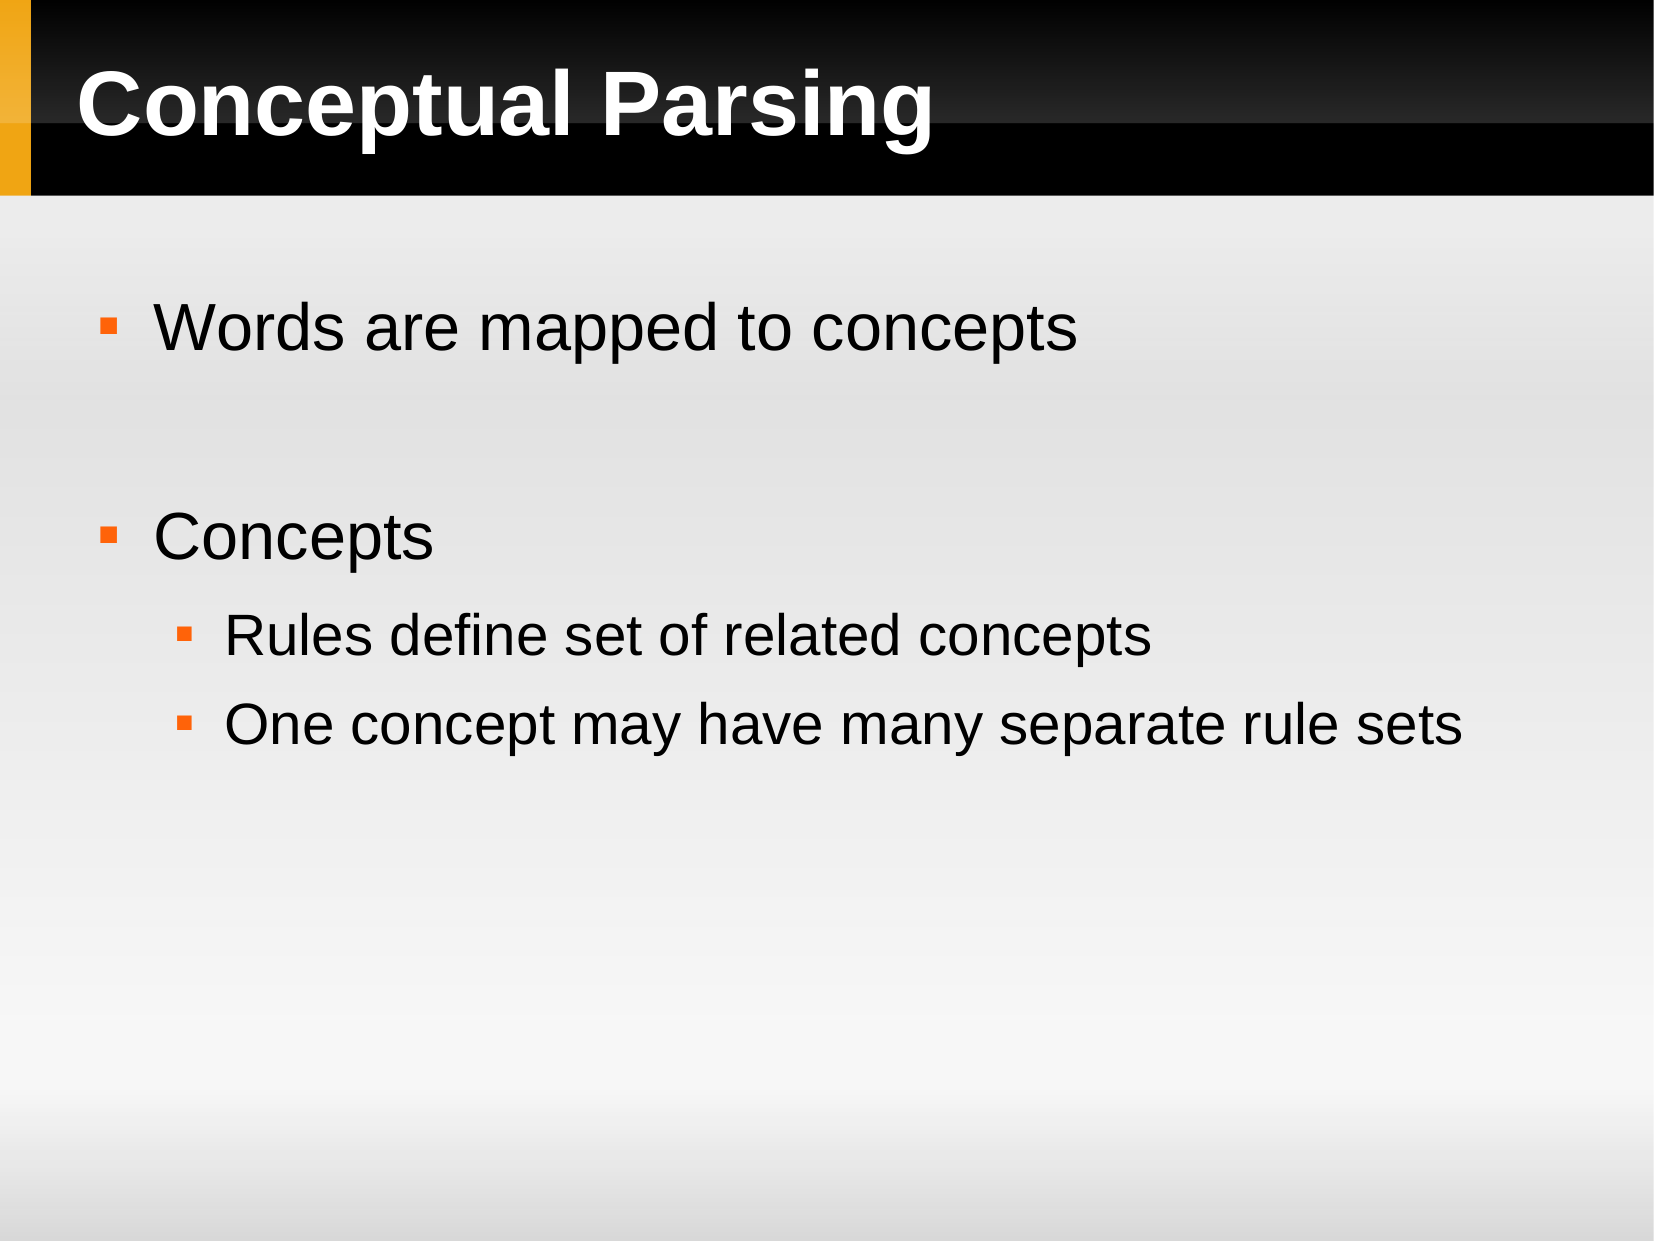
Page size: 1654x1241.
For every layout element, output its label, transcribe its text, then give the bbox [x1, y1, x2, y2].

list Words are mapped to concepts Concepts Rules define set of related concepts One concept may have many separate rule sets [82, 290, 1571, 1109]
picture [0, 0, 1654, 1241]
title Conceptual Parsing [76, 0, 1565, 208]
